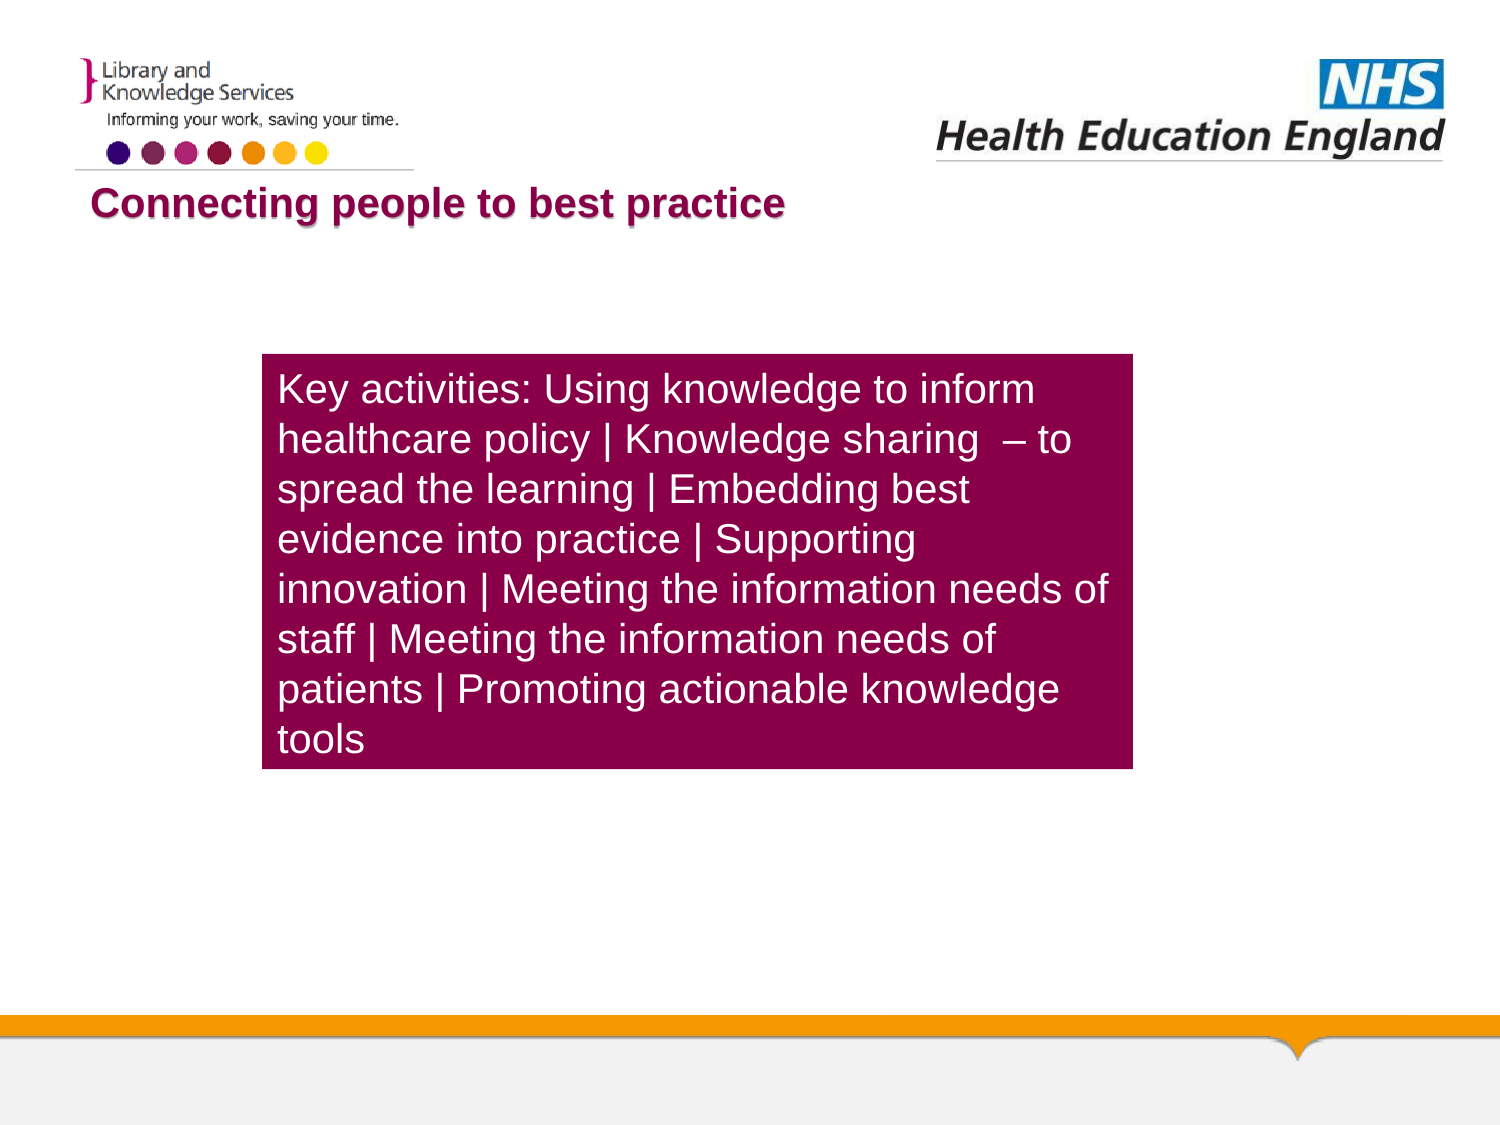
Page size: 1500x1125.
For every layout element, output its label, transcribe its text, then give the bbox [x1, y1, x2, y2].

title Connecting people to best practice [97, 208, 1373, 355]
picture [75, 54, 416, 169]
text_box Key activities: Using knowledge to inform healthcare policy | Knowledge sharing – to spread the learning | Embedding best evidence into practice | Supporting innovation | Meeting the information needs of staff | Meeting the information needs of patients | Promoting actionable knowledge tools [262, 353, 1133, 723]
